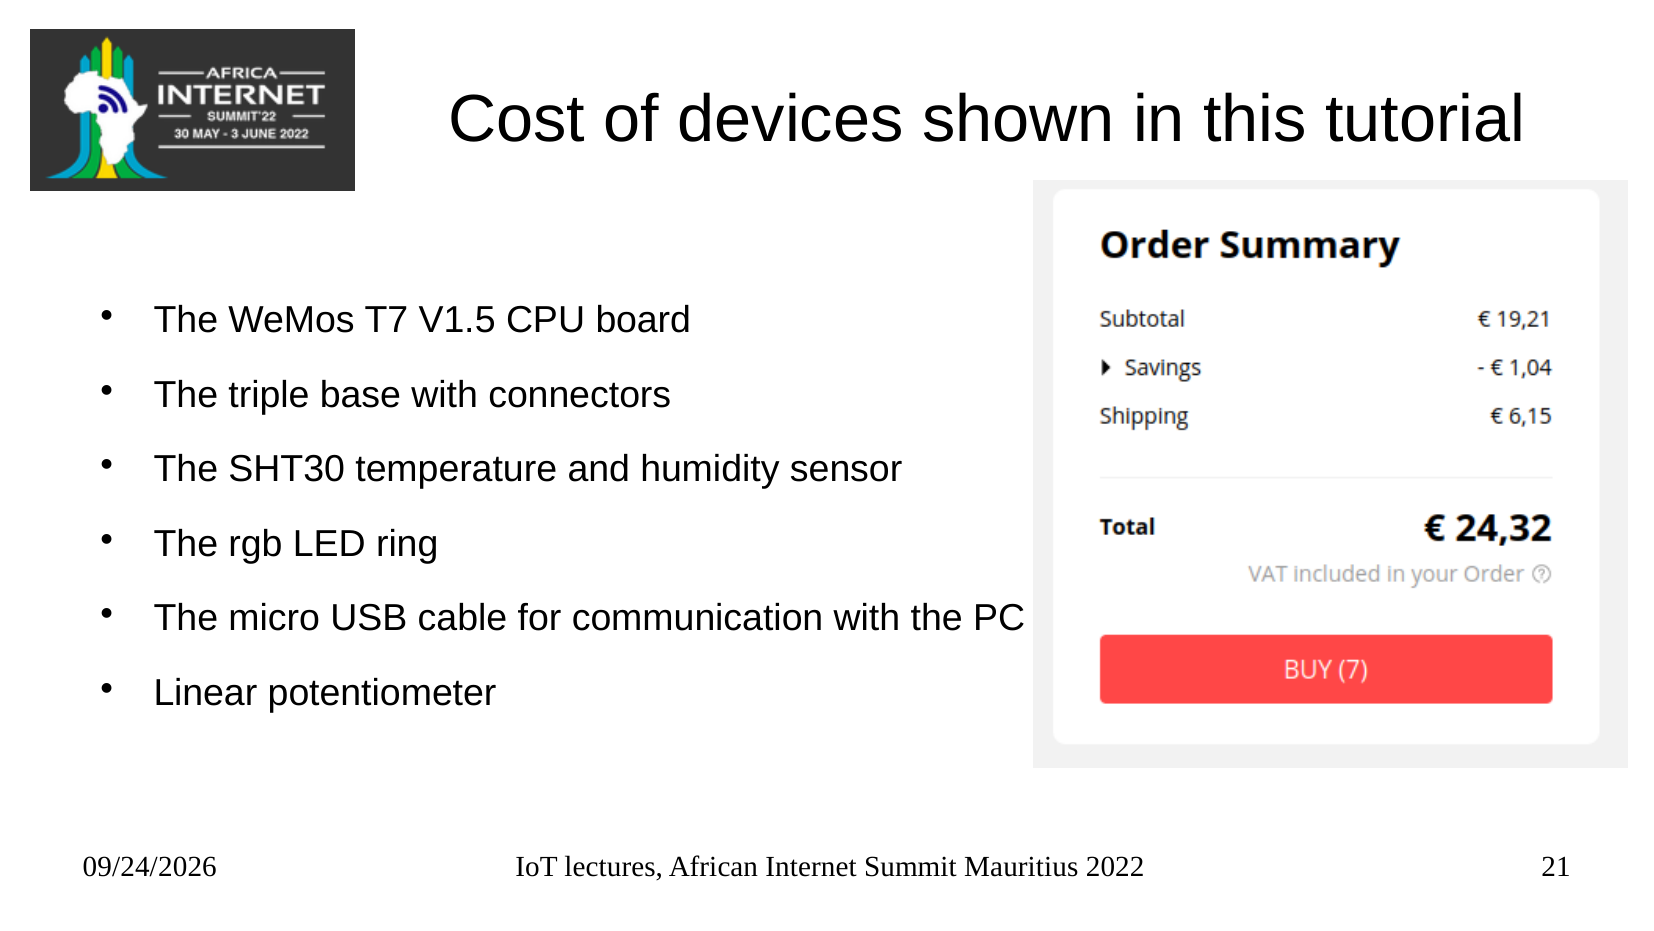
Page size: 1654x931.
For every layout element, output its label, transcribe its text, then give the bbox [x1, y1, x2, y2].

title Cost of devices shown in this tutorial [403, 37, 1571, 193]
list The WeMos T7 V1.5 CPU board The triple base with connectors The SHT30 temperature and humidity sensor The rgb LED ring The micro USB cable for communication with the PC Linear potentiometer [82, 295, 1033, 768]
picture [1033, 180, 1628, 768]
picture [30, 29, 355, 191]
